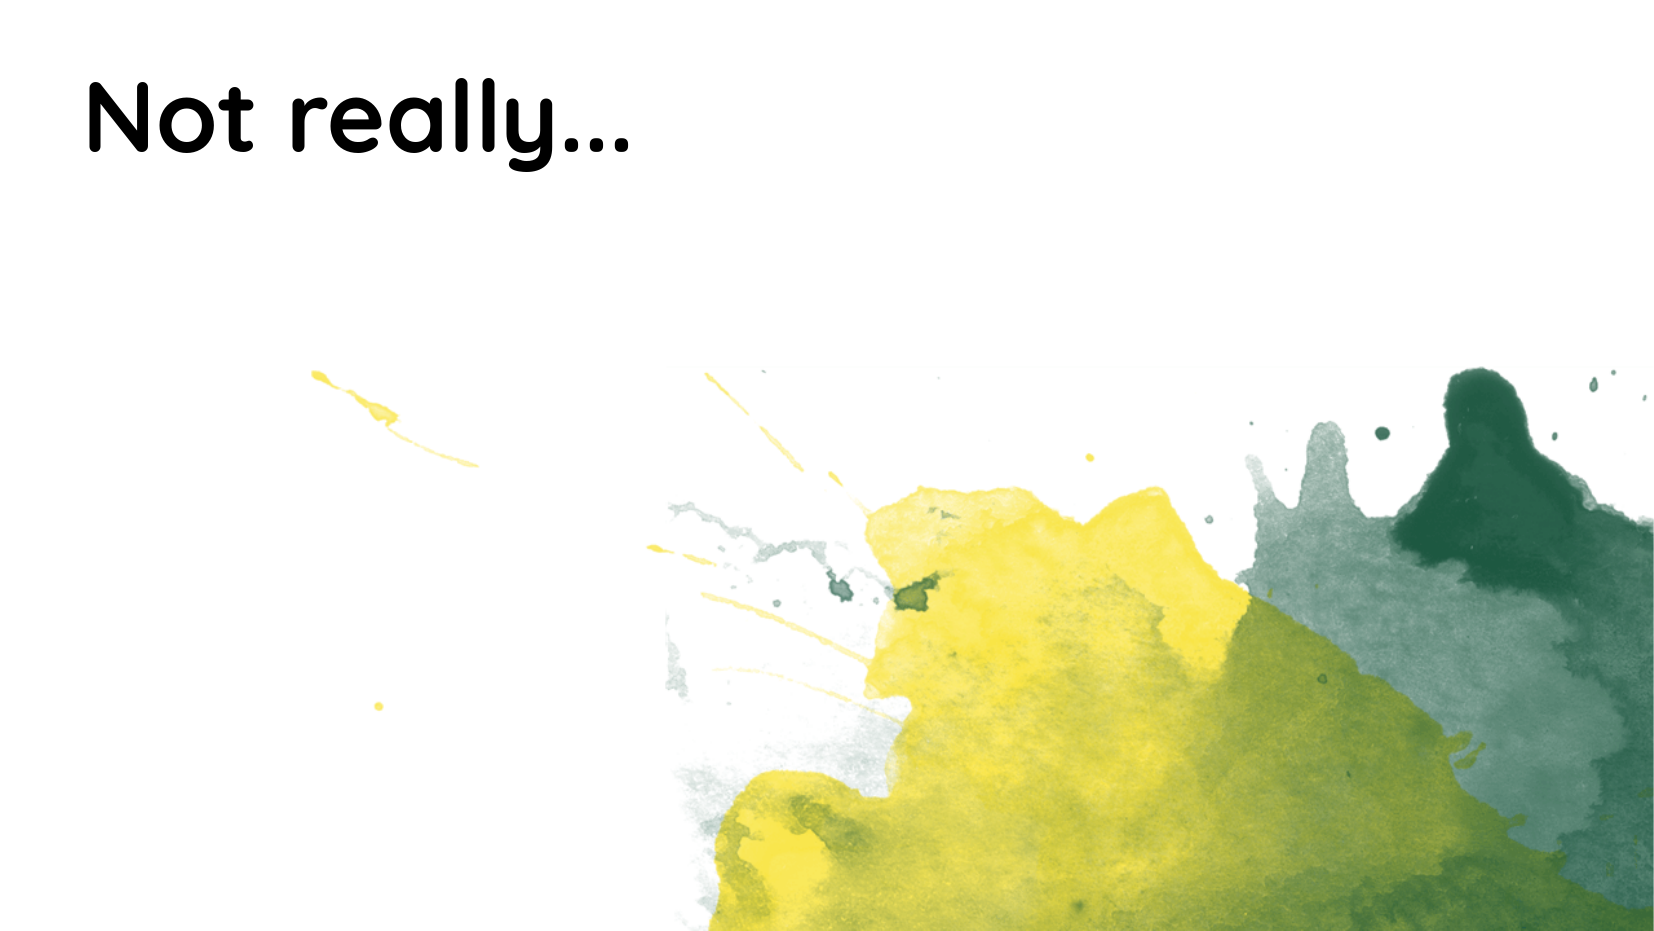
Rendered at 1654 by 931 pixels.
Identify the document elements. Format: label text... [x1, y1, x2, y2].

title Not really... [82, 37, 1571, 193]
picture [0, 0, 1654, 931]
